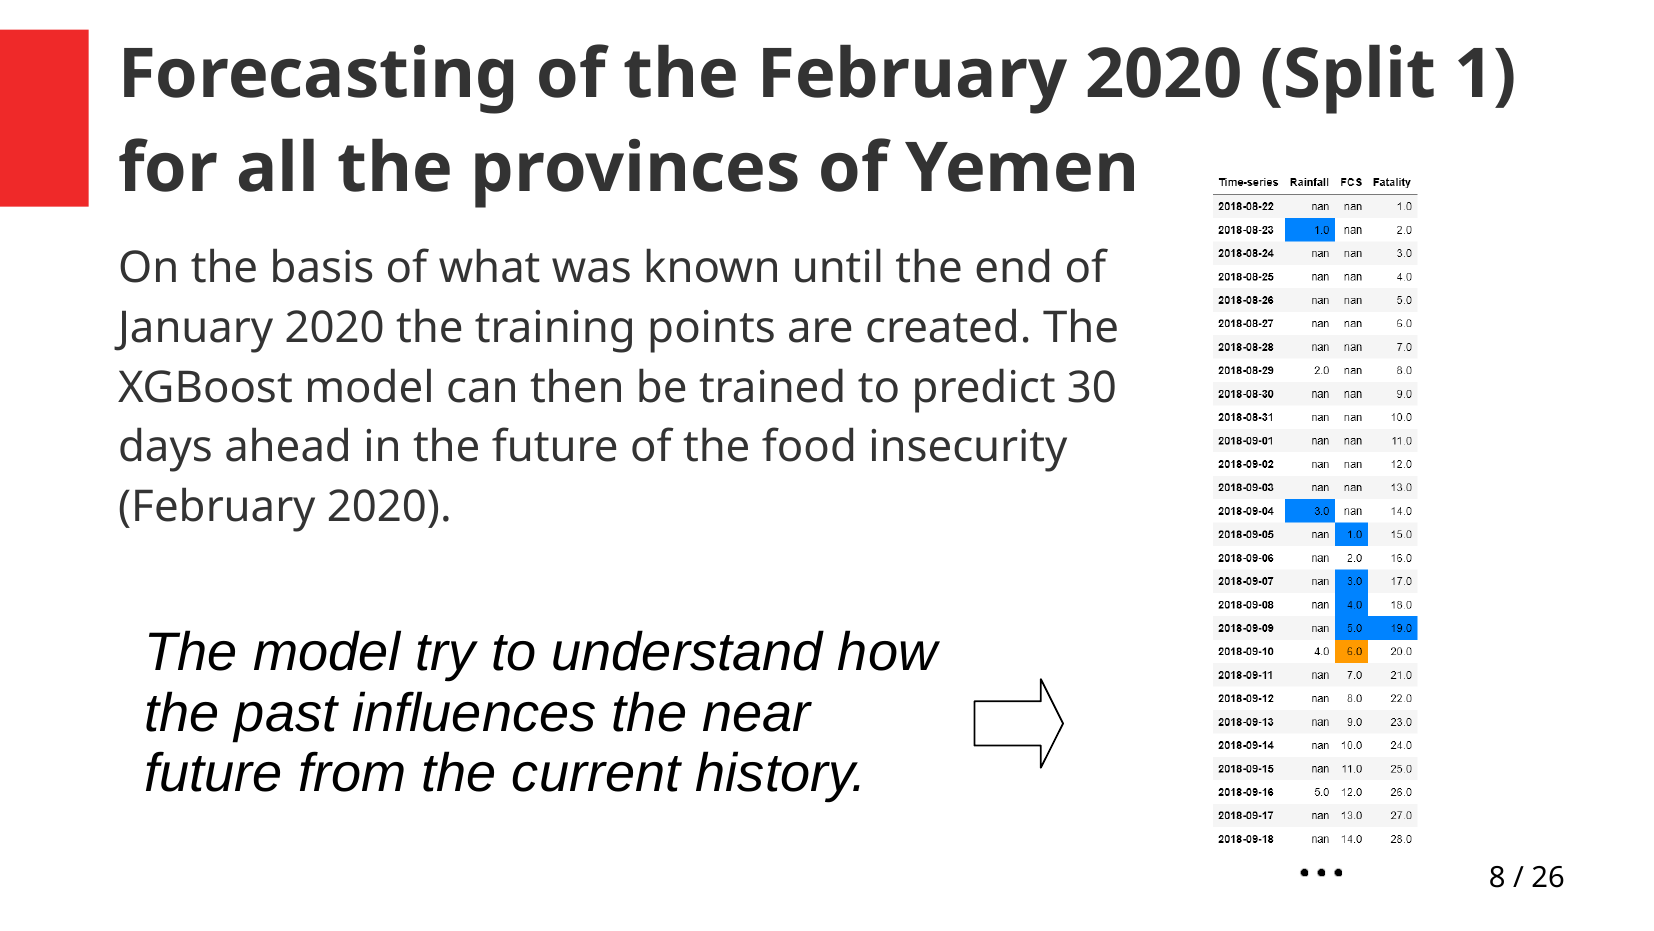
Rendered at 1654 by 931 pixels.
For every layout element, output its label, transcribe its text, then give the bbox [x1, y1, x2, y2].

text_box The model try to understand how the past influences the near future from the current history. [129, 614, 957, 751]
text_box [974, 679, 1064, 768]
picture [1288, 856, 1359, 888]
picture [1212, 177, 1418, 852]
title Forecasting of the February 2020 (Split 1) for all the provinces of Yemen [118, 24, 1595, 212]
list On the basis of what was known until the end of January 2020 the training points are created. The XGBoost model can then be trained to predict 30 days ahead in the future of the food insecurity (February 2020). [118, 236, 1152, 798]
